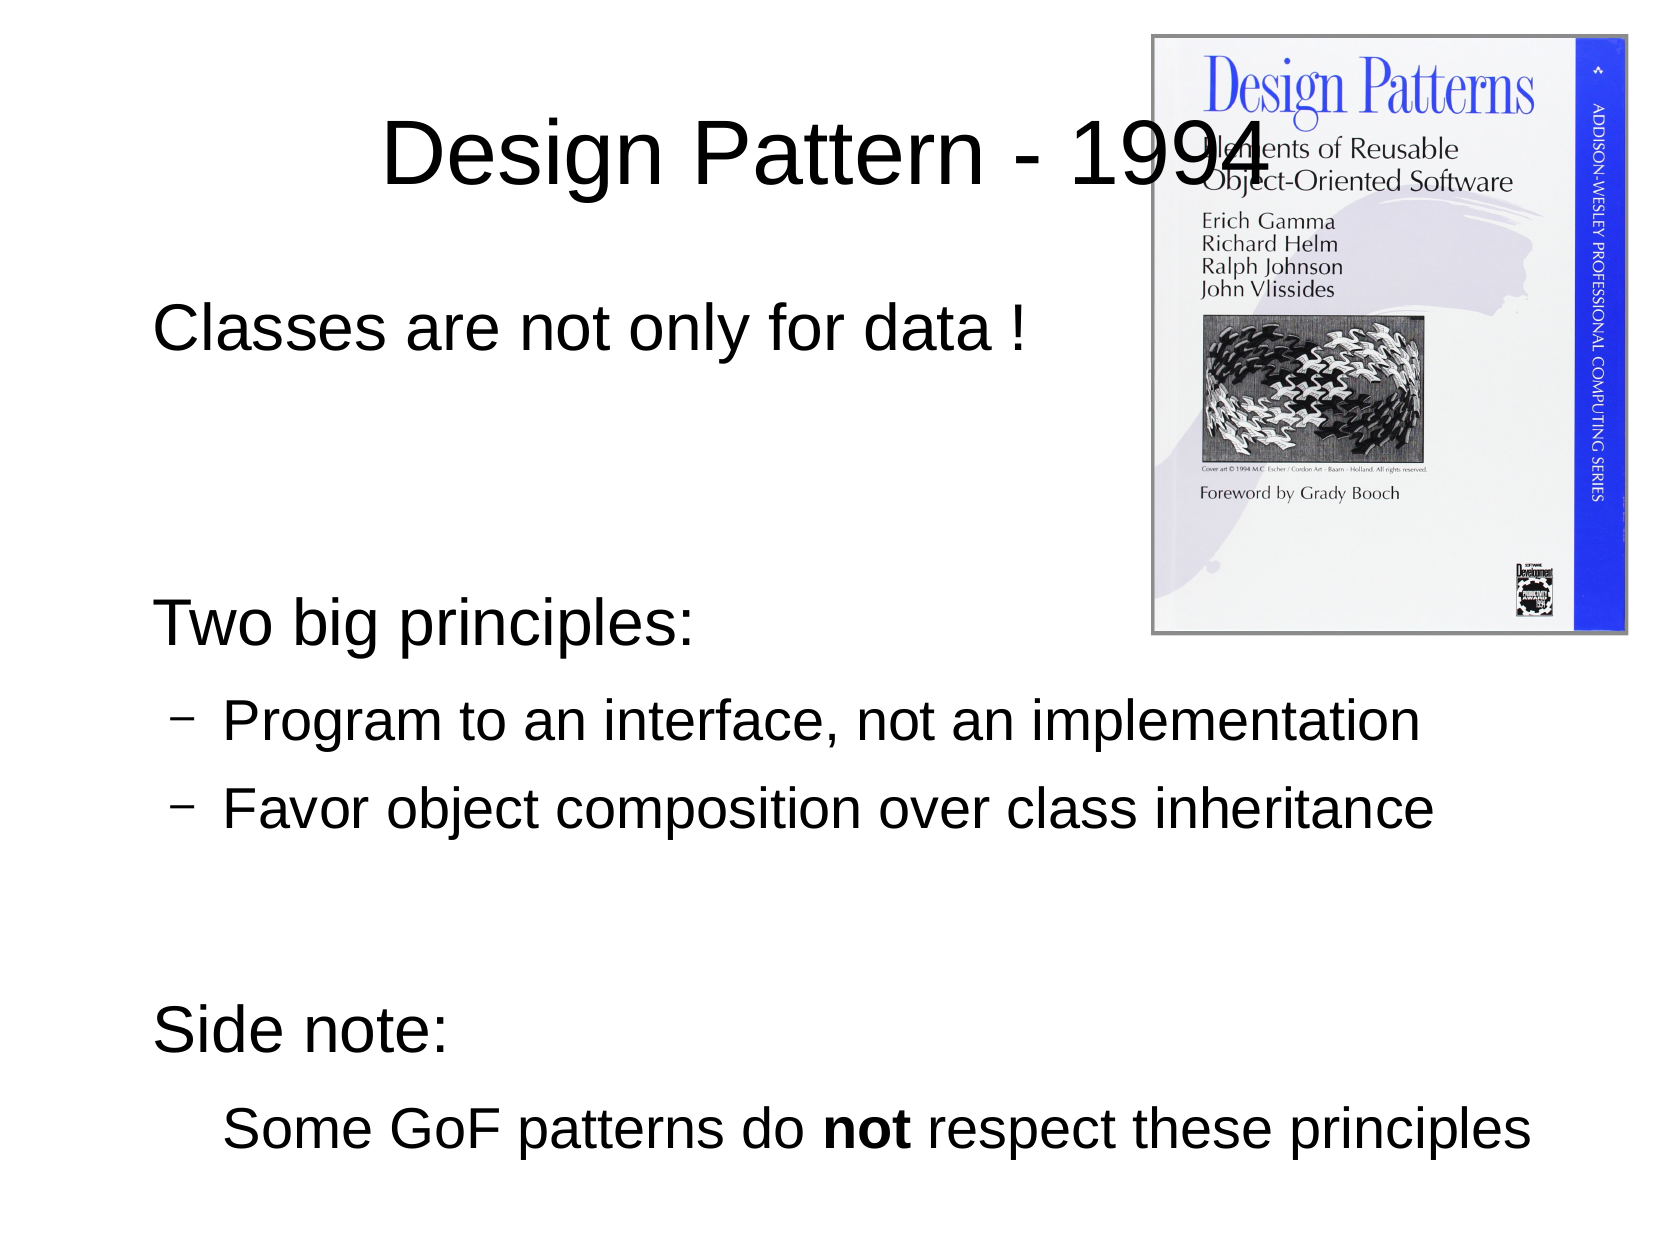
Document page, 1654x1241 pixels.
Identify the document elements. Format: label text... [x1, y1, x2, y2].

list Classes are not only for data ! Two big principles: Program to an interface, not an implementation Favor object composition over class inheritance Side note: Some GoF patterns do not respect these principles [82, 290, 1571, 1171]
picture [1149, 32, 1630, 637]
title Design Pattern - 1994 [82, 49, 1571, 257]
